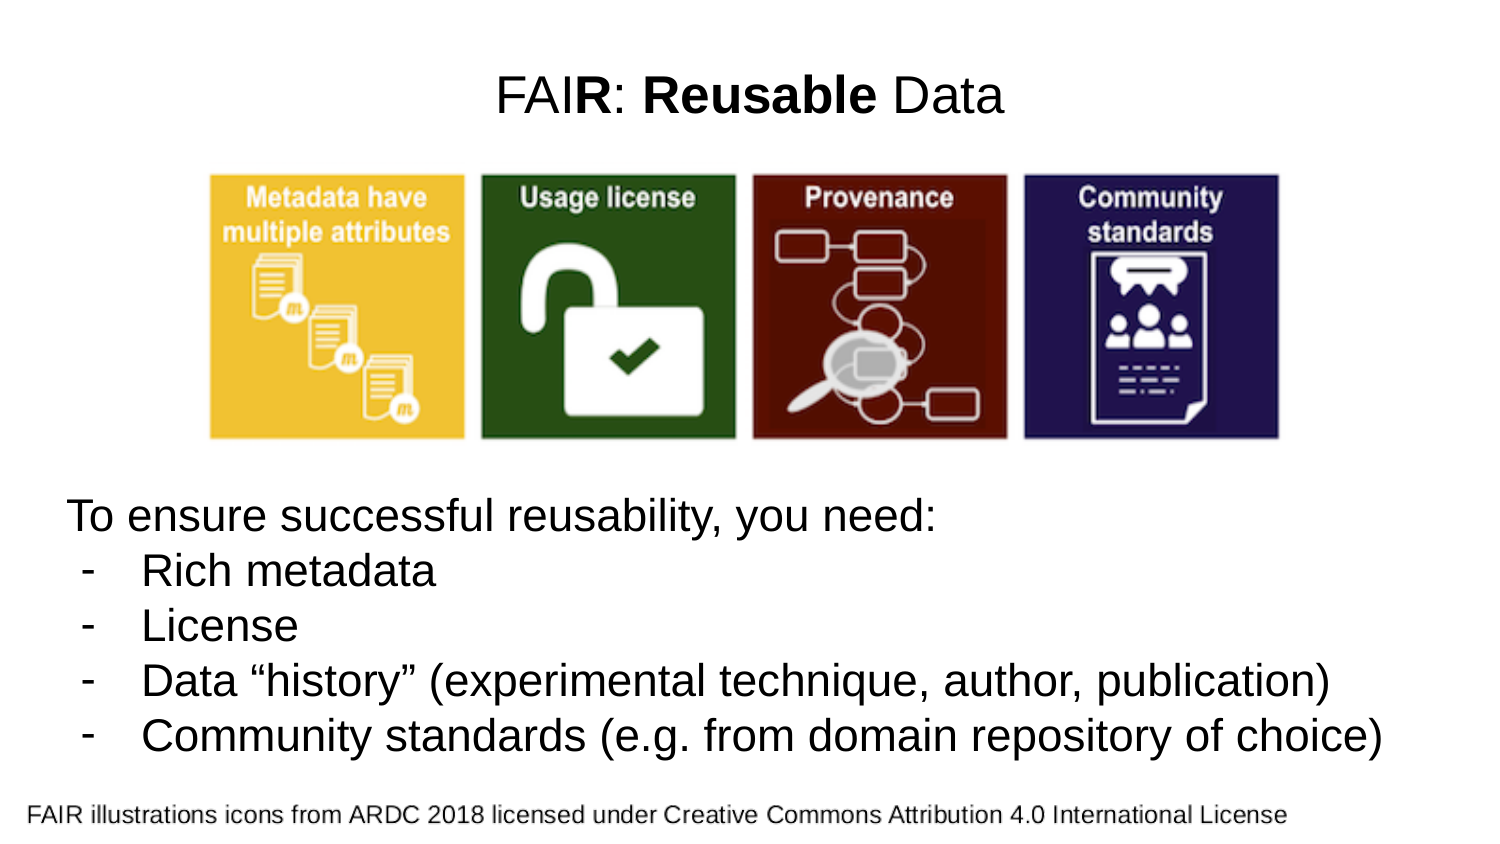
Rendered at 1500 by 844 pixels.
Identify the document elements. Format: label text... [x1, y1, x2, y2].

title FAIR: Reusable Data [51, 45, 1449, 140]
picture [12, 783, 1307, 838]
text_box To ensure successful reusability, you need: Rich metadata License Data “history” (experimental technique, author, publication) Community standards (e.g. from domain repository of choice) [51, 470, 1449, 776]
picture [200, 162, 1287, 448]
